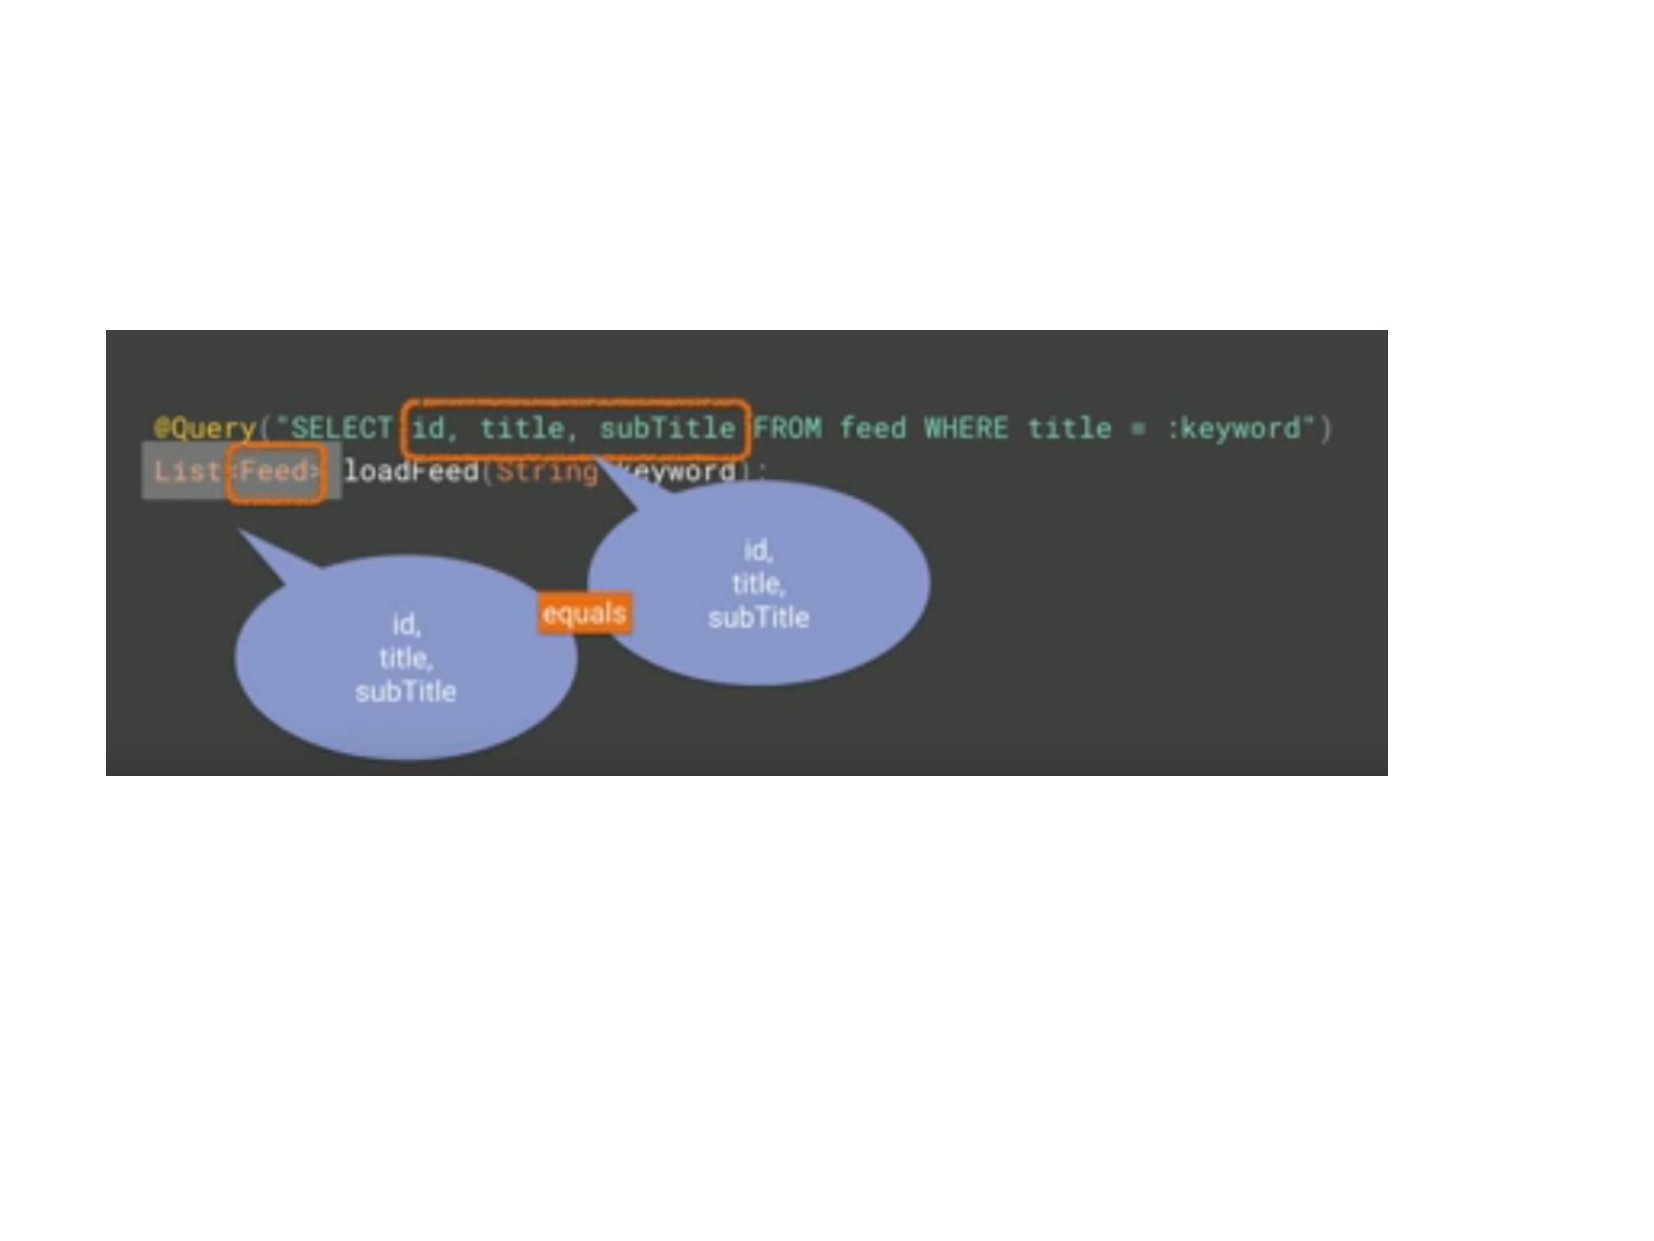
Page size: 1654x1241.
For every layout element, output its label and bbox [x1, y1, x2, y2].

picture [106, 330, 1388, 776]
